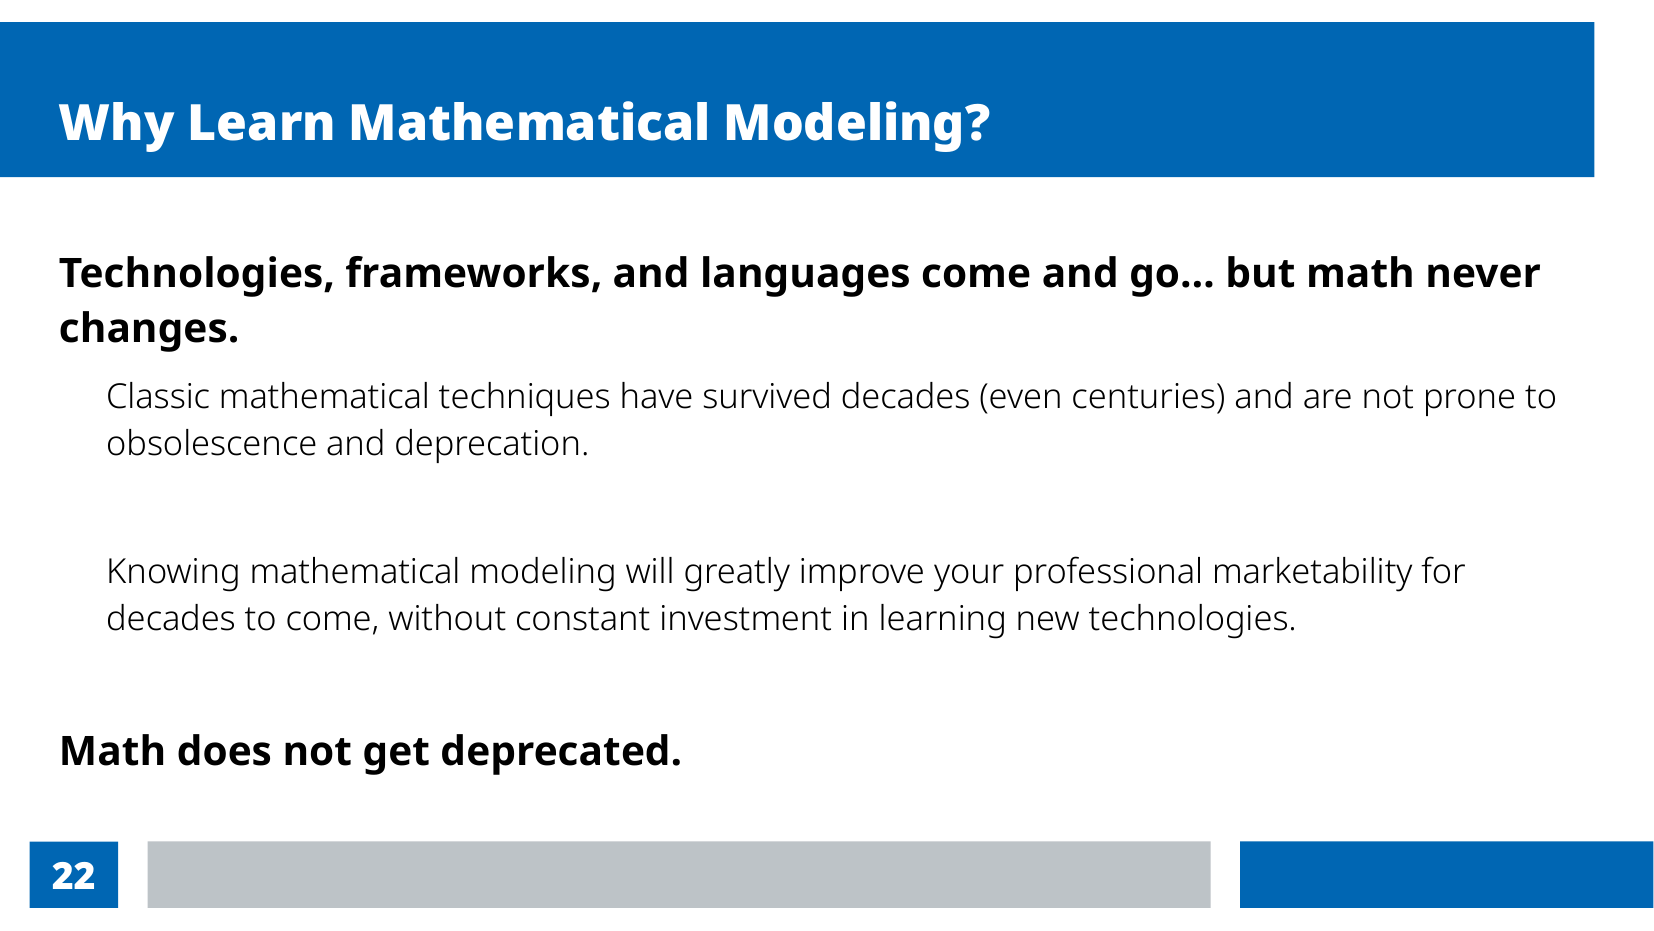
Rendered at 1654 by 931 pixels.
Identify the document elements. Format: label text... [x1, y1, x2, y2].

title Why Learn Mathematical Modeling? [59, 44, 1595, 156]
list Technologies, frameworks, and languages come and go… but math never changes. Classic mathematical techniques have survived decades (even centuries) and are not prone to obsolescence and deprecation. Knowing mathematical modeling will greatly improve your professional marketability for decades to come, without constant investment in learning new technologies. Math does not get deprecated. [59, 243, 1565, 820]
